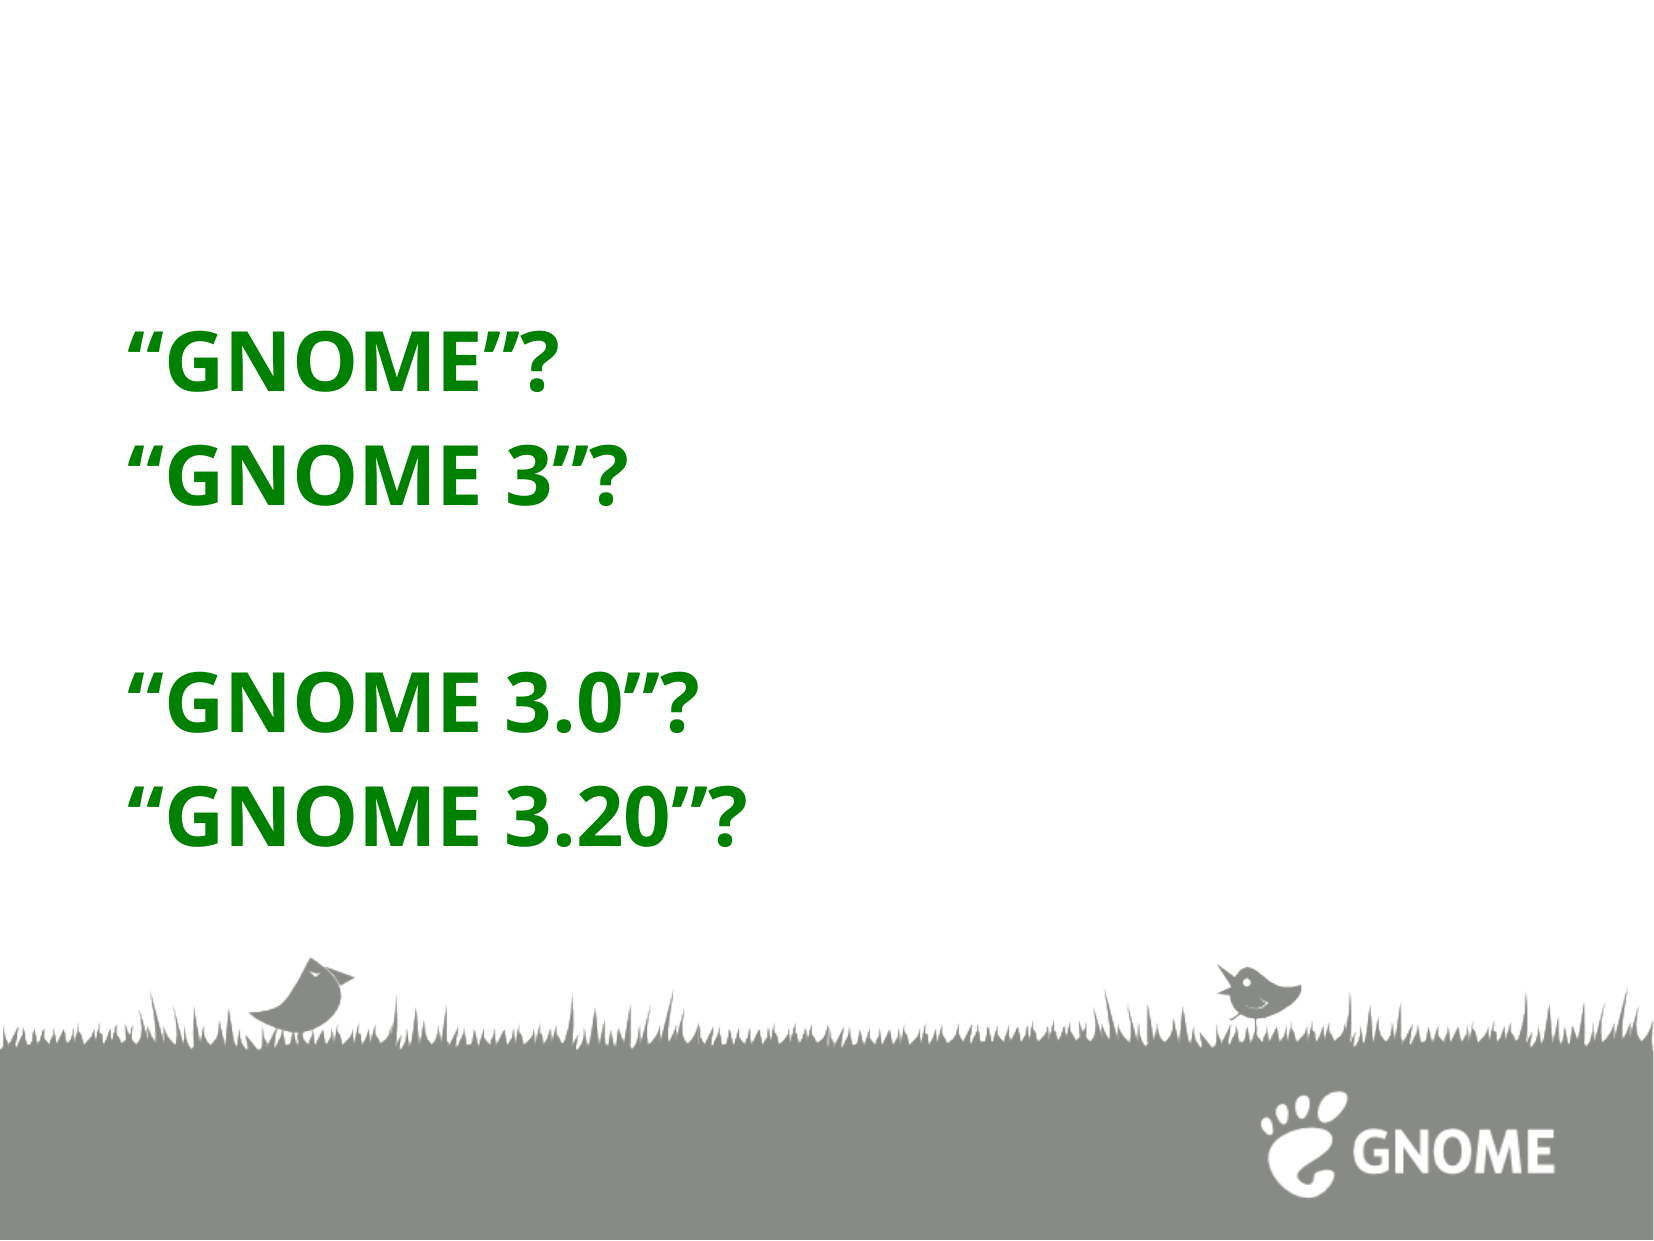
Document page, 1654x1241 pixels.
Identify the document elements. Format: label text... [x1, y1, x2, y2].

picture [0, 0, 1654, 1241]
text_box “GNOME”? “GNOME 3”? “GNOME 3.0”? “GNOME 3.20”? [112, 295, 1351, 836]
